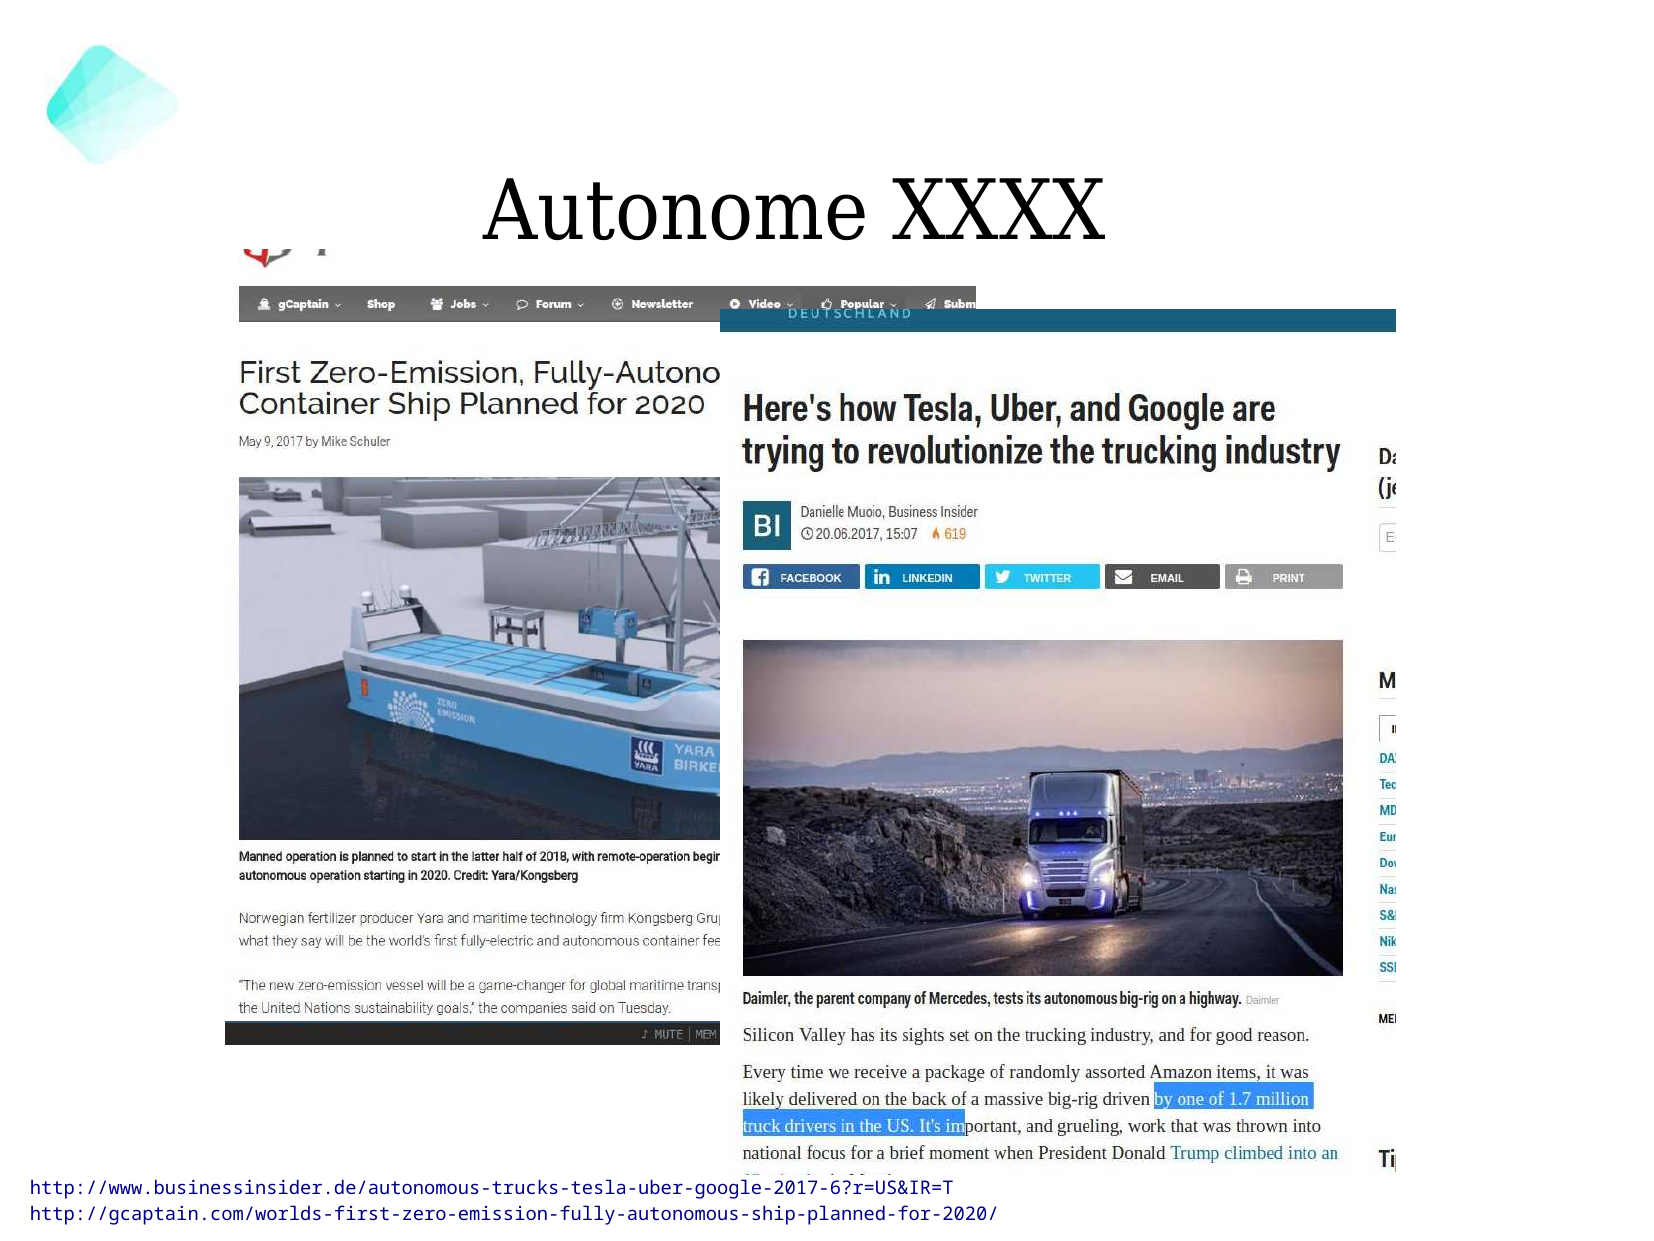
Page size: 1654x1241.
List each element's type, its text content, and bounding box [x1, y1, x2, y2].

text_box http://www.businessinsider.de/autonomous-trucks-tesla-uber-google-2017-6?r=US&IR=T http://gcaptain.com/worlds-first-zero-emission-fully-autonomous-ship-planned-for-2020/ [15, 1167, 1120, 1231]
picture [45, 44, 181, 167]
picture [225, 249, 1396, 1175]
text_box Autonome XXXX [468, 155, 1313, 309]
